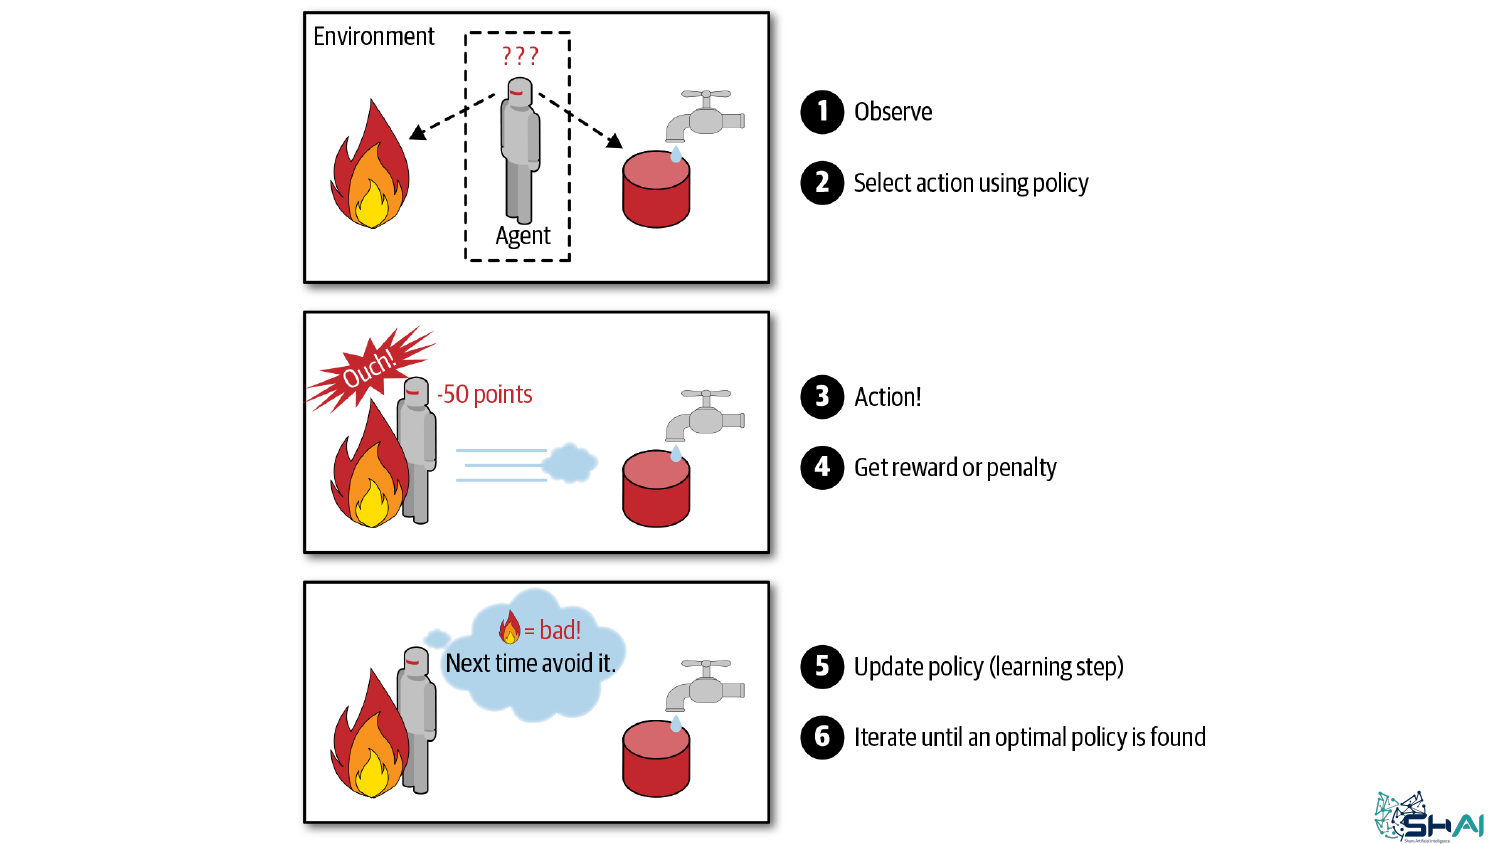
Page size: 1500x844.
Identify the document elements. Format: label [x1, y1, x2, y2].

picture [294, 2, 1206, 841]
picture [1358, 790, 1500, 844]
